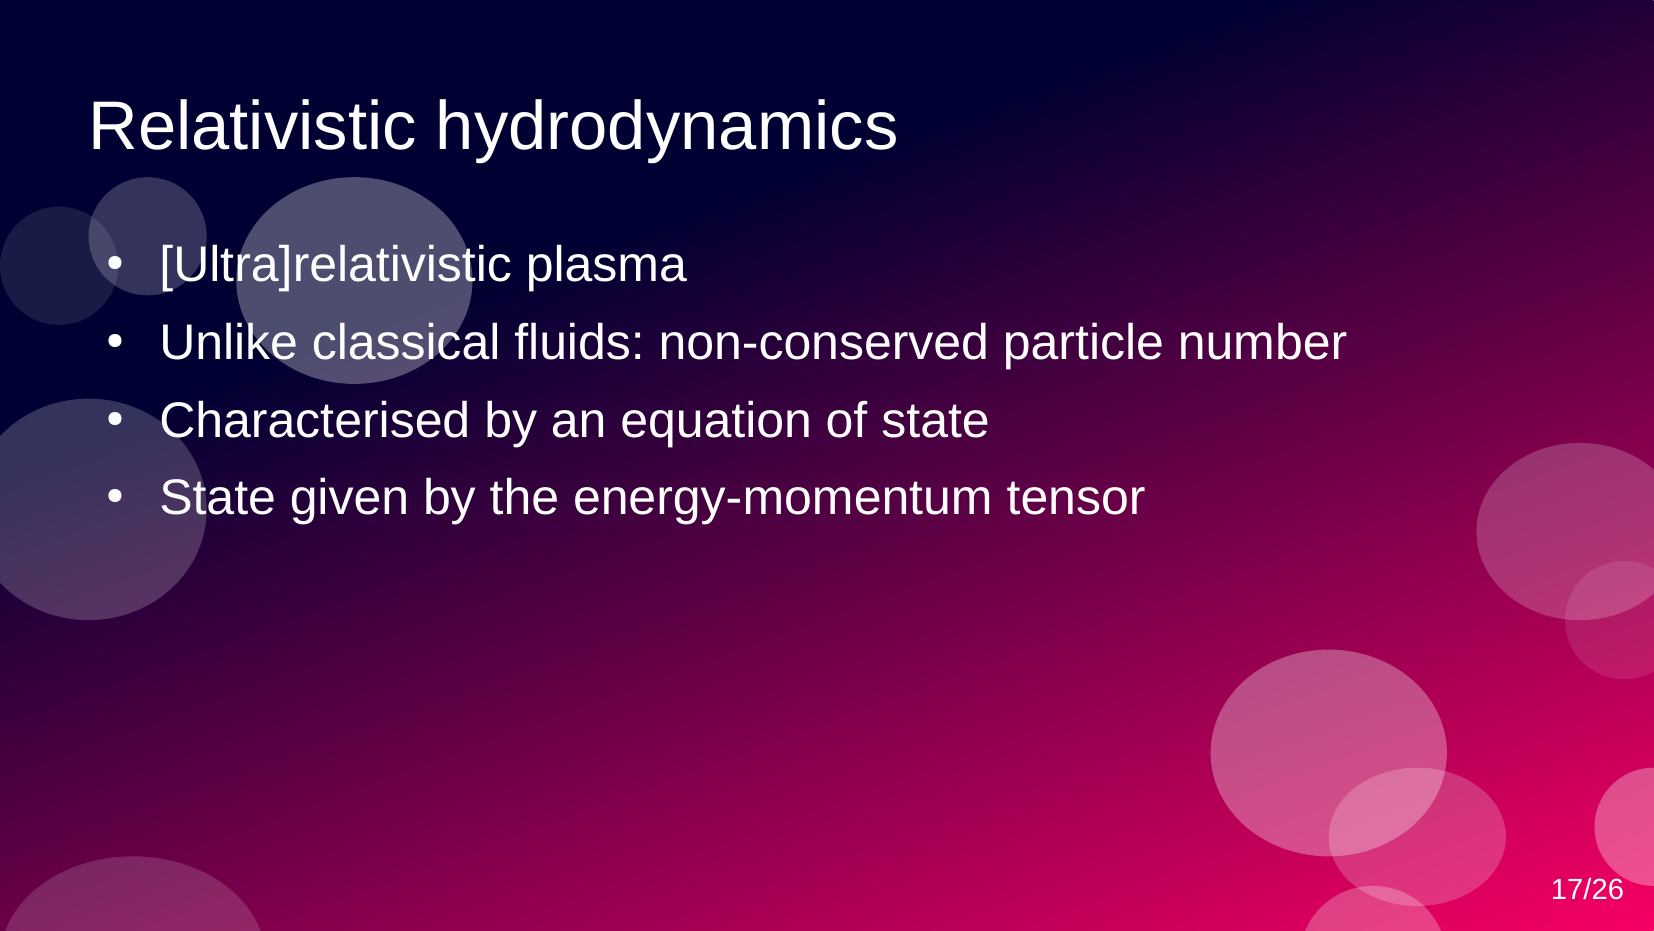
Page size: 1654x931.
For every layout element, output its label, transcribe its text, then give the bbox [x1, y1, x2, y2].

title Relativistic hydrodynamics [88, 44, 1565, 207]
list [Ultra]relativistic plasma Unlike classical fluids: non-conserved particle number Characterised by an equation of state State given by the energy-momentum tensor [88, 236, 1565, 827]
